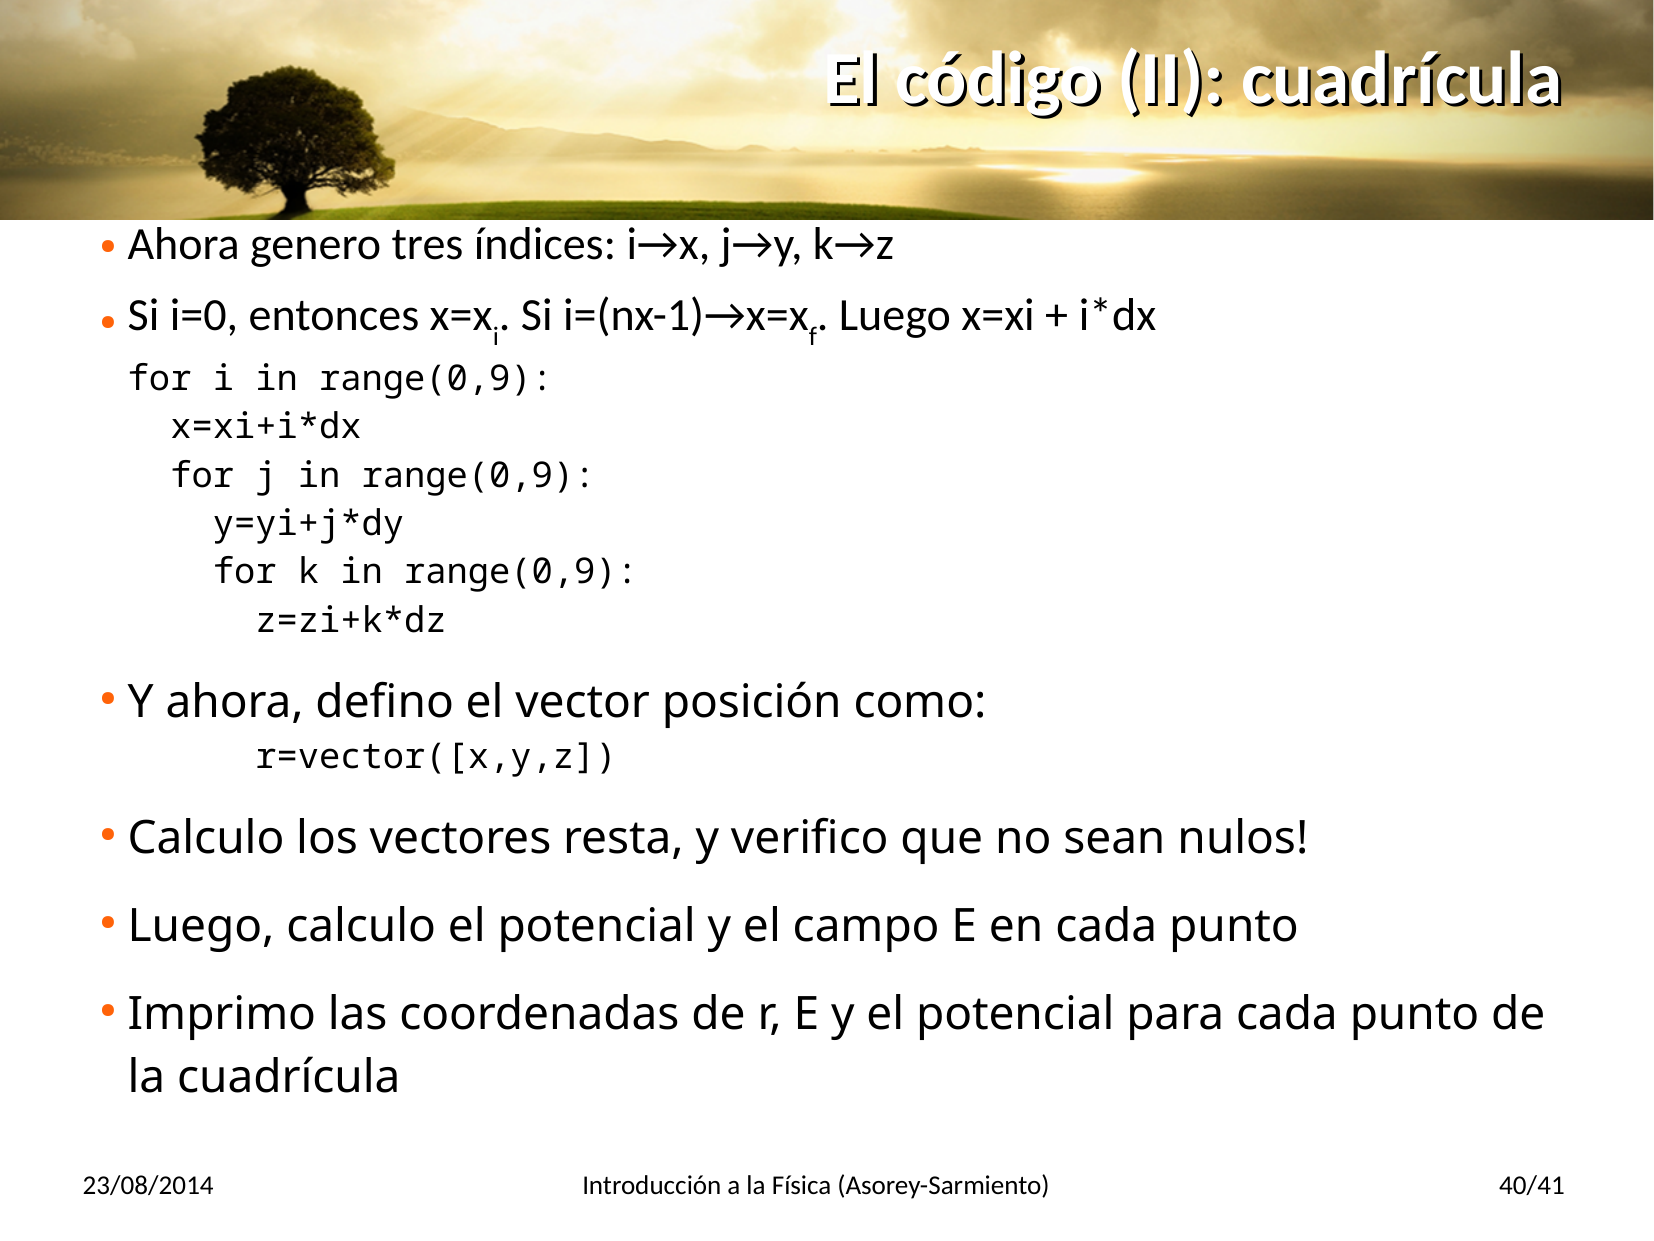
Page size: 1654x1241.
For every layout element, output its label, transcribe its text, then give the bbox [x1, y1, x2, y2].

title El código (II): cuadrícula [75, 19, 1564, 151]
picture [0, 0, 1654, 220]
list Ahora genero tres índices: i→x, j→y, k→z Si i=0, entonces x=xi. Si i=(nx-1)→x=xf. Luego x=xi + i*dx for i in range(0,9): x=xi+i*dx for j in range(0,9): y=yi+j*dy for k in range(0,9): z=zi+k*dz Y ahora, defino el vector posición como: r=vector([x,y,z]) Calculo los vectores resta, y verifico que no sean nulos! Luego, calculo el potencial y el campo E en cada punto Imprimo las coordenadas de r, E y el potencial para cada punto de la cuadrícula [75, 225, 1564, 1111]
